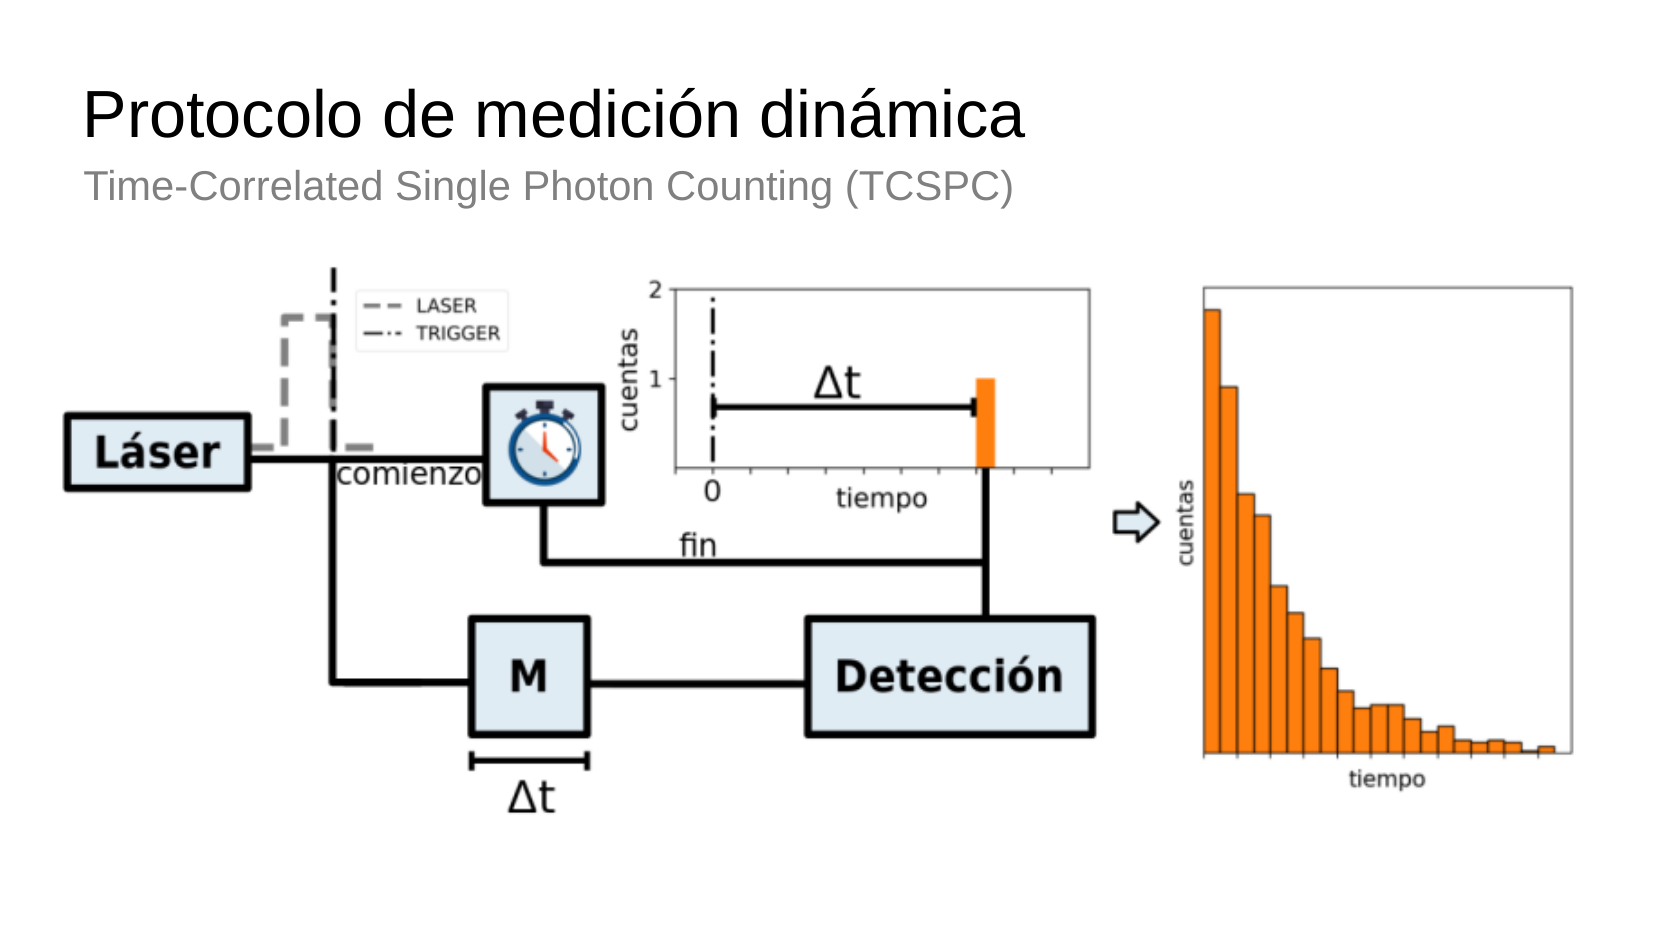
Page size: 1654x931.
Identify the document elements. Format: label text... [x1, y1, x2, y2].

title Protocolo de medición dinámica [82, 37, 1571, 193]
title Time-Correlated Single Photon Counting (TCSPC) [83, 108, 1572, 264]
picture [41, 255, 1592, 827]
